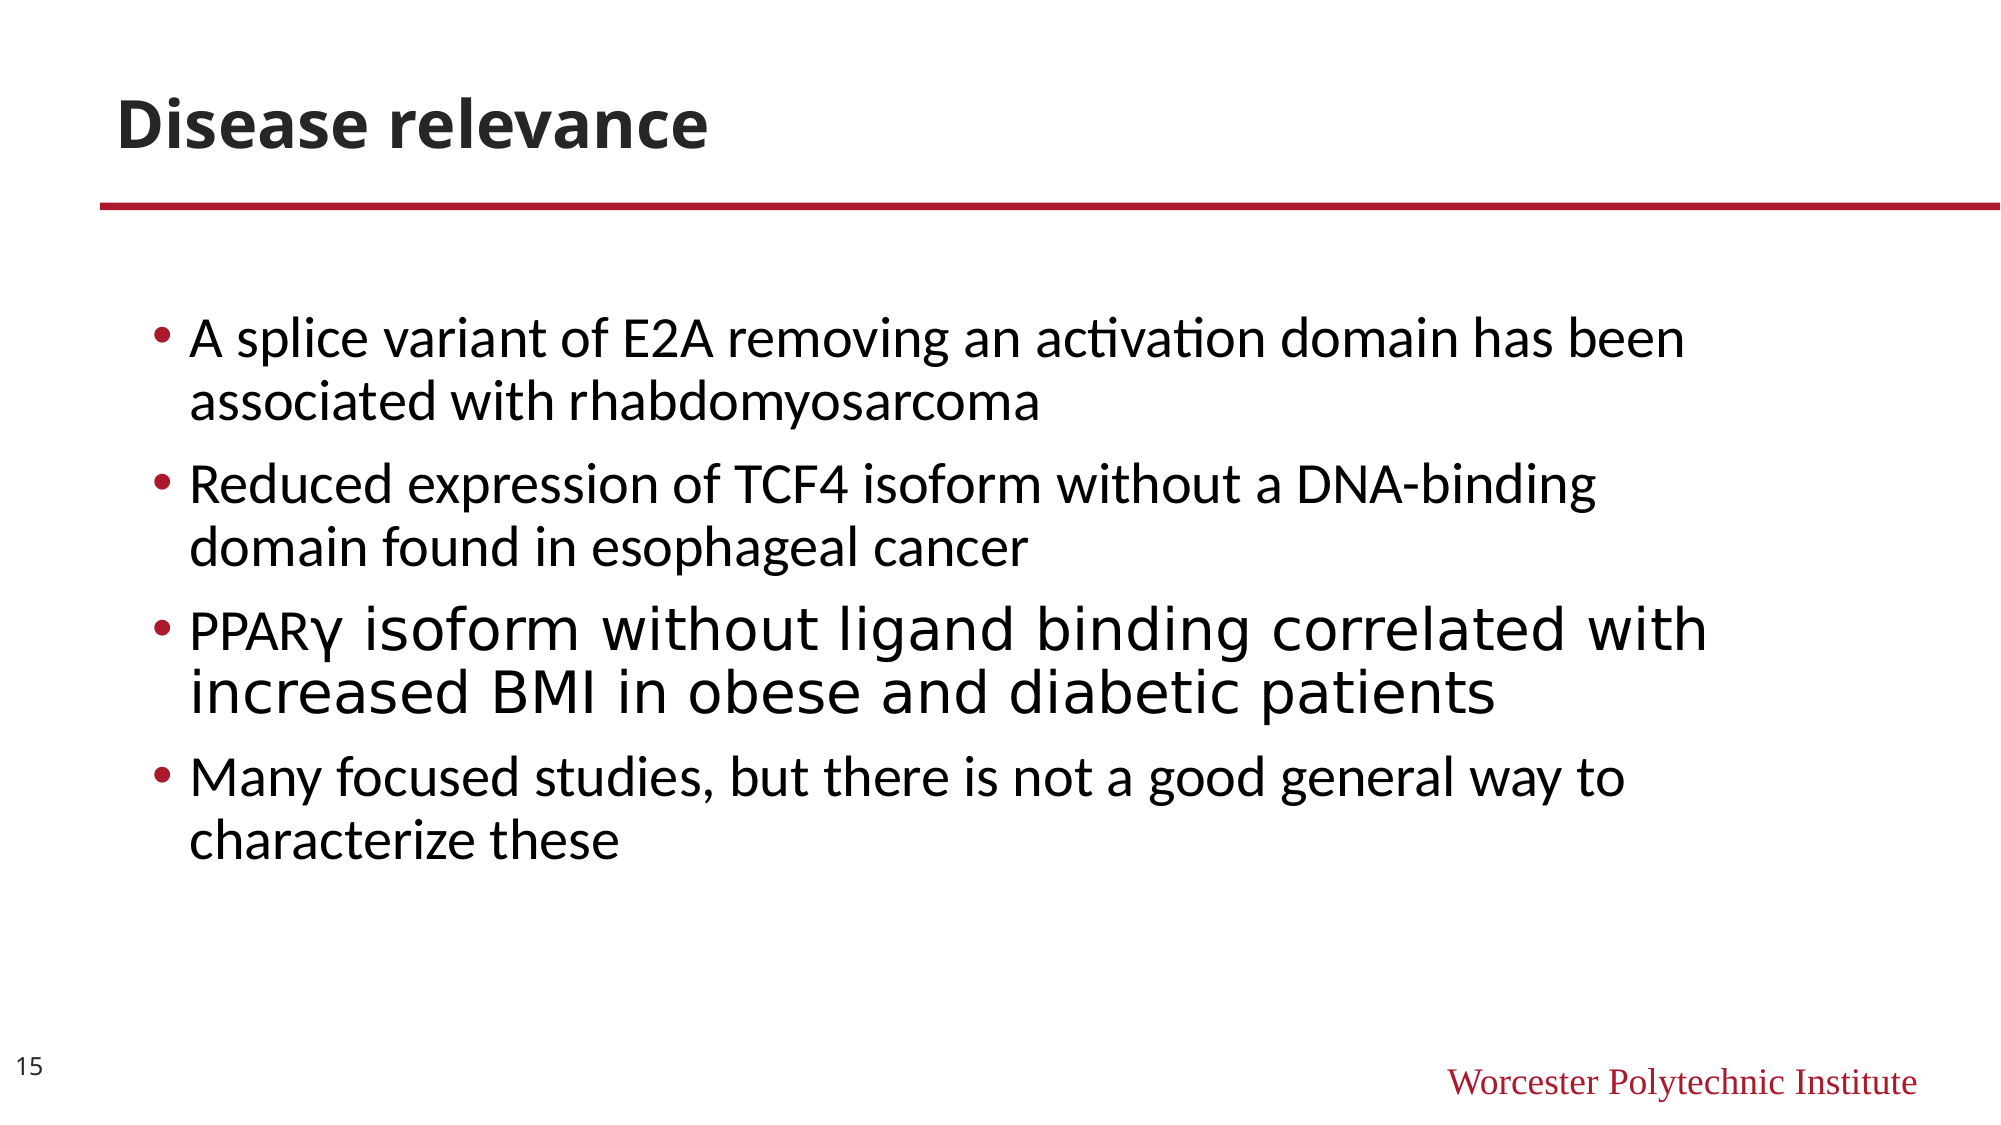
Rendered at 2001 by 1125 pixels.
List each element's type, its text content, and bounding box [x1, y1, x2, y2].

list A splice variant of E2A removing an activation domain has been associated with rhabdomyosarcoma Reduced expression of TCF4 isoform without a DNA-binding domain found in esophageal cancer PPARγ isoform without ligand binding correlated with increased BMI in obese and diabetic patients Many focused studies, but there is not a good general way to characterize these [137, 299, 1805, 1014]
title Disease relevance [100, 56, 1901, 188]
